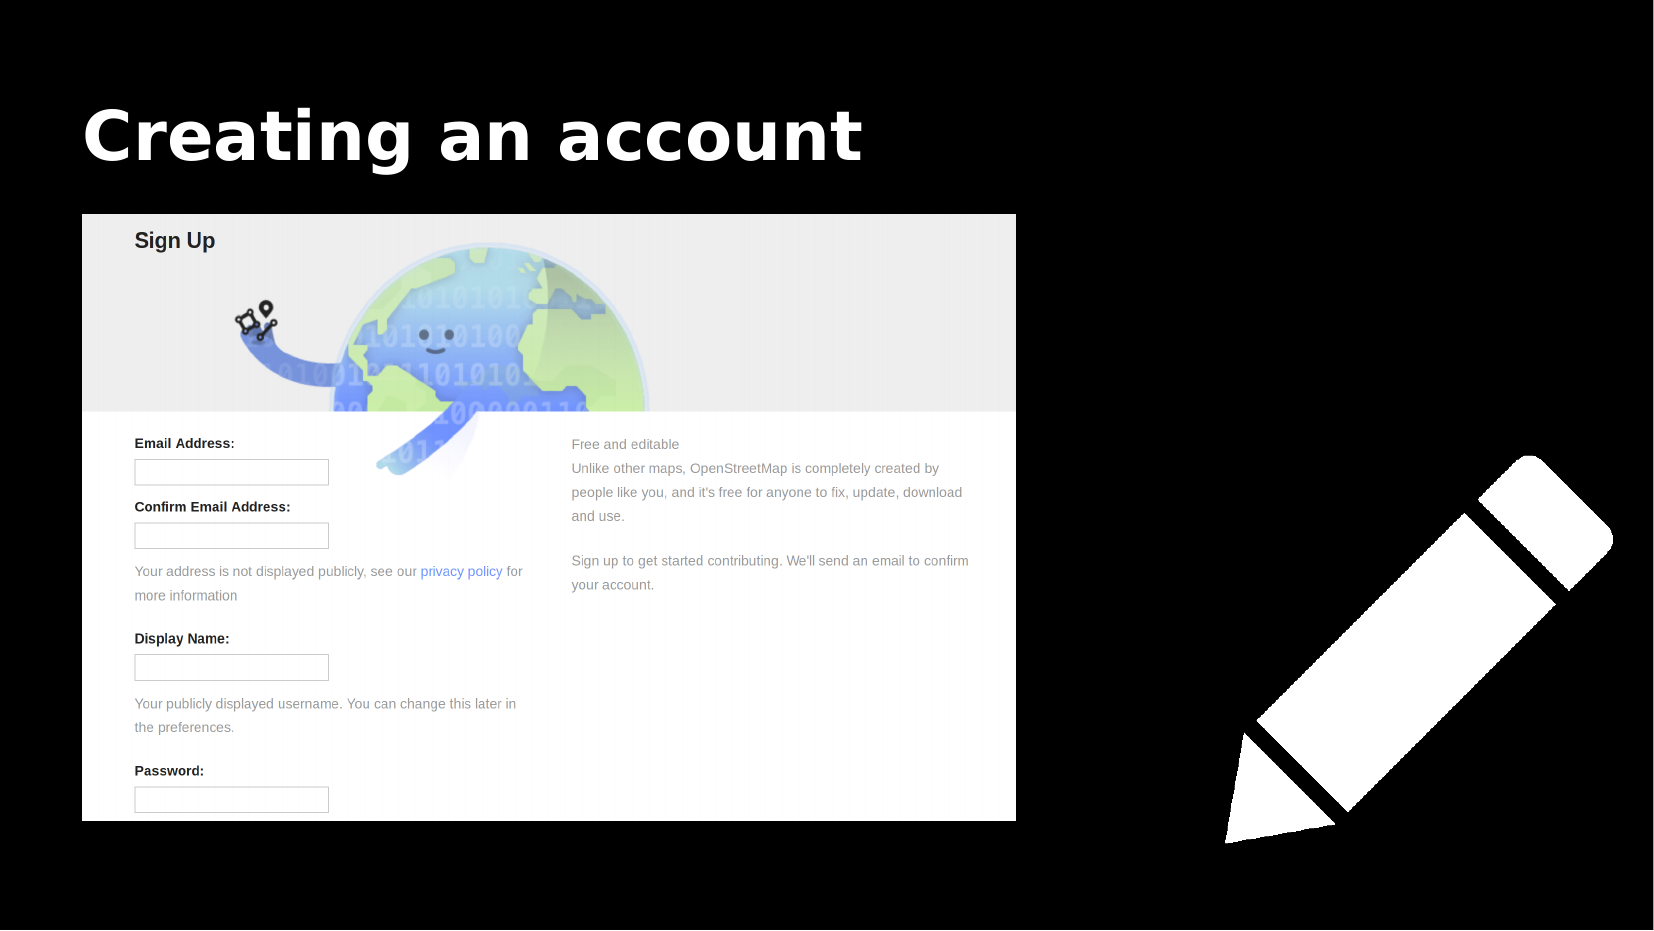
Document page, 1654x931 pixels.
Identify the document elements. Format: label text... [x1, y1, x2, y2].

picture [1216, 448, 1619, 851]
title Creating an account [82, 59, 1571, 215]
picture [82, 214, 1016, 821]
